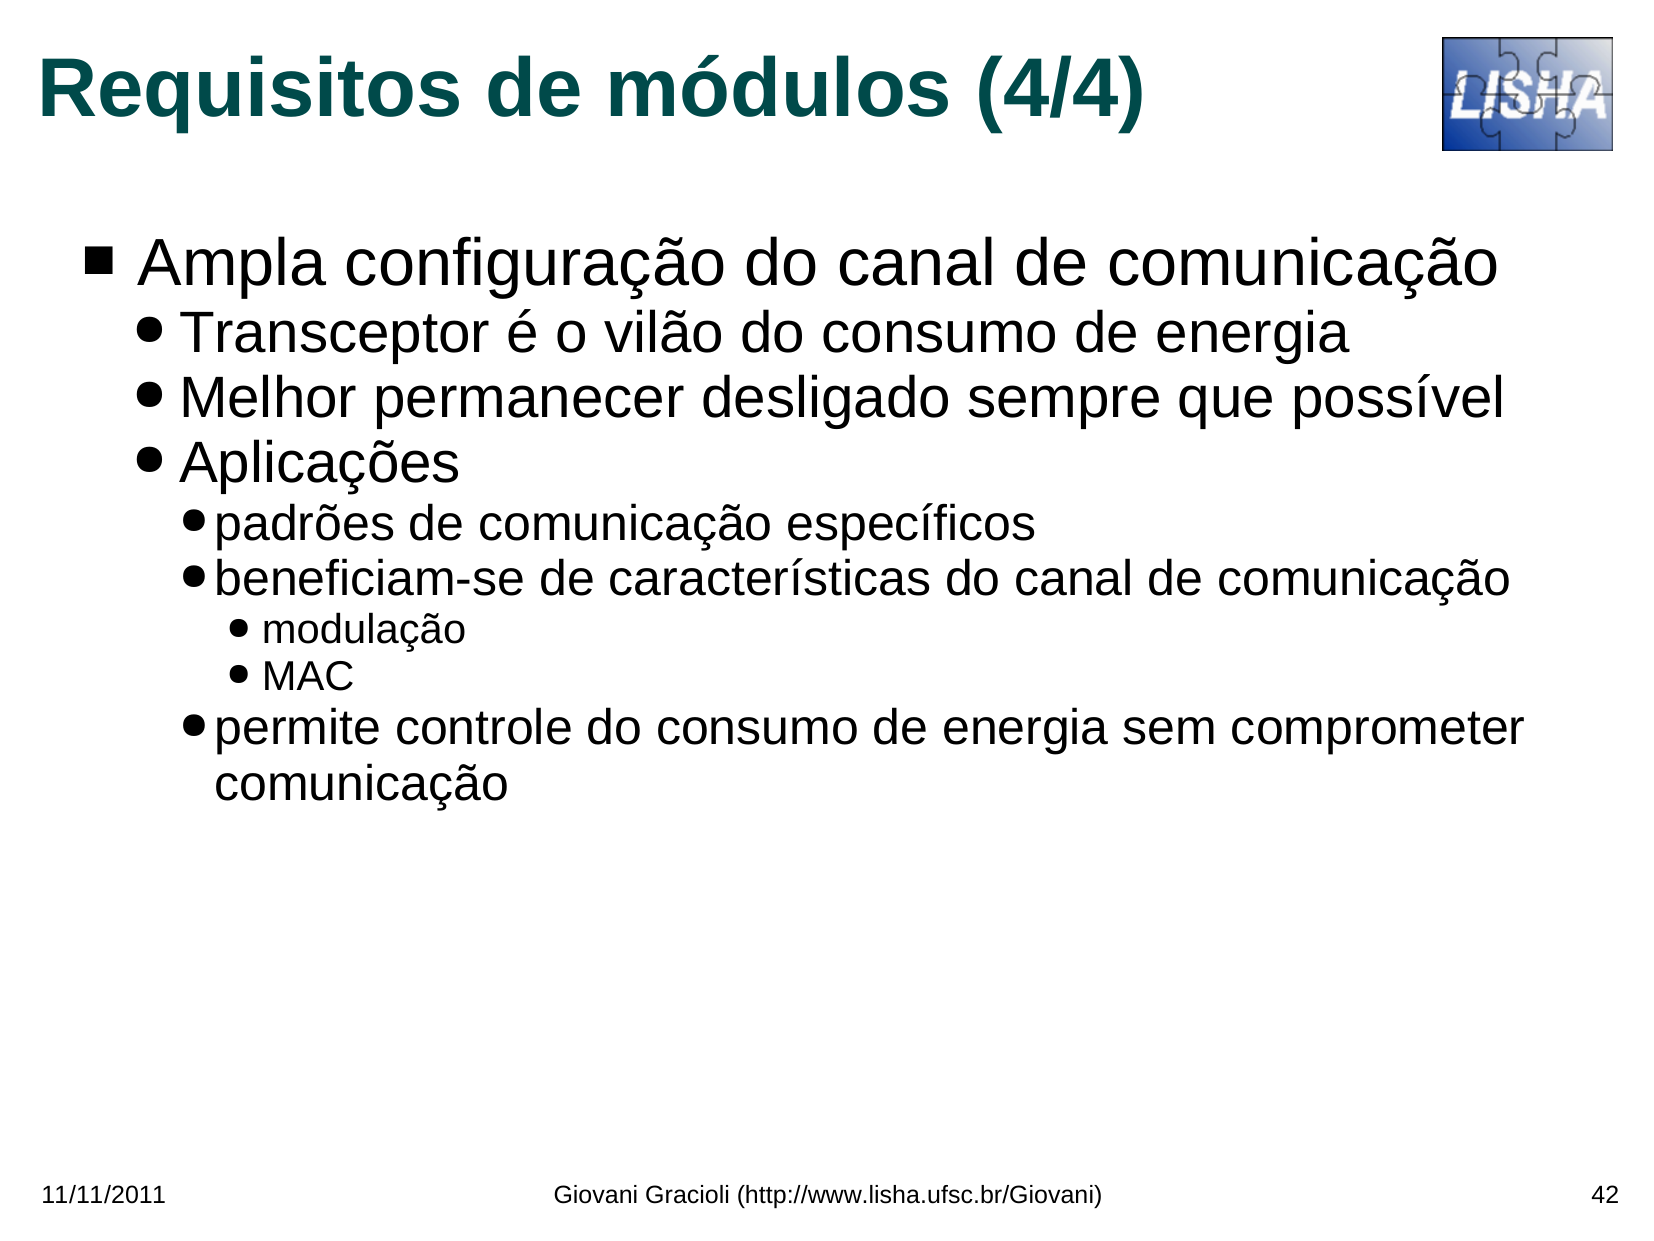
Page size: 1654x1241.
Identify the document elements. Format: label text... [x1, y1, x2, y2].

picture [1442, 37, 1613, 151]
title Requisitos de módulos (4/4) [37, 37, 1426, 151]
list Ampla configuração do canal de comunicação Transceptor é o vilão do consumo de energia Melhor permanecer desligado sempre que possível Aplicações padrões de comunicação específicos beneficiam-se de características do canal de comunicação modulação MAC permite controle do consumo de energia sem comprometer comunicação [37, 225, 1613, 901]
